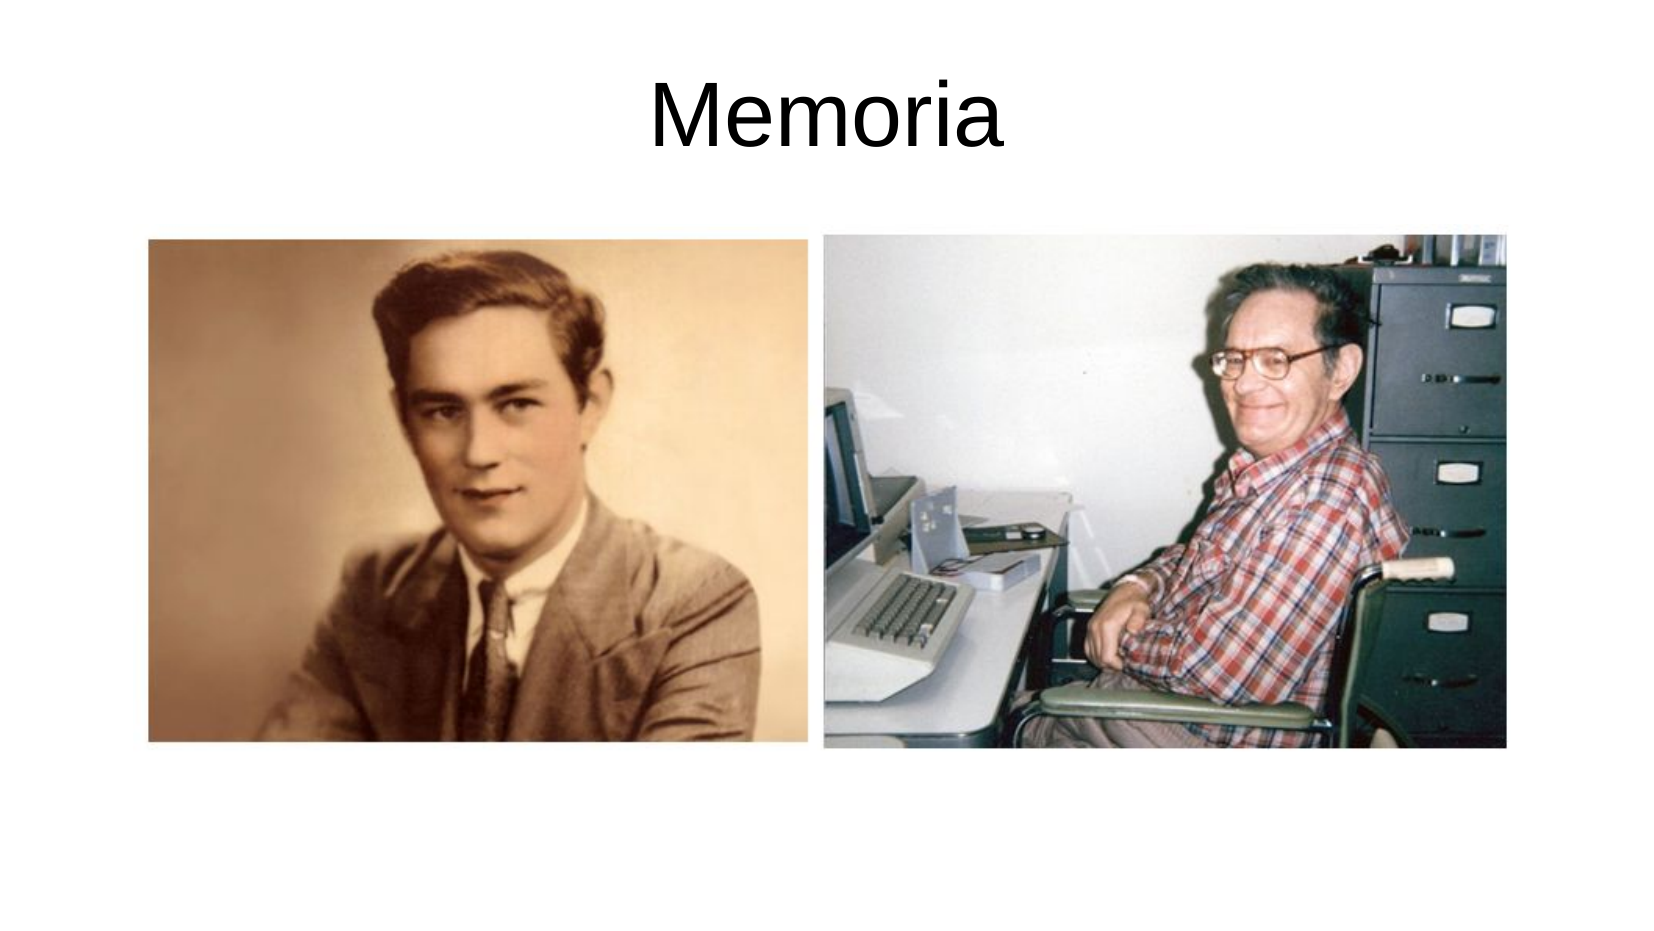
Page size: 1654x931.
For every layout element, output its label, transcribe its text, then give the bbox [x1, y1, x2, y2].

picture [133, 224, 1521, 758]
title Memoria [82, 37, 1571, 193]
